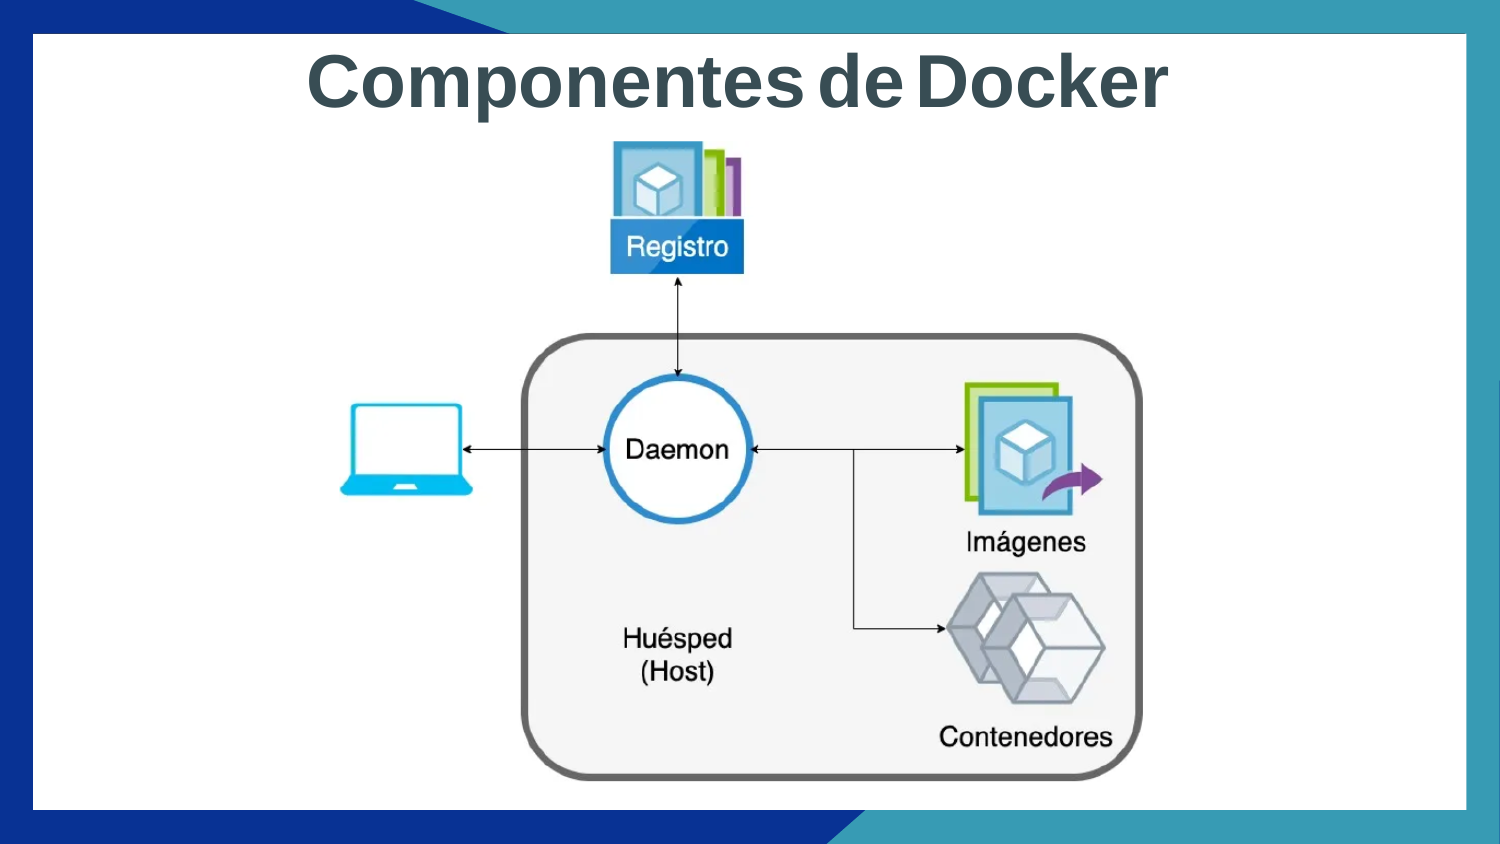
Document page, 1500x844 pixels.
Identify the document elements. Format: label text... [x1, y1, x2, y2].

picture [332, 125, 1182, 798]
text_box Componentes de Docker [29, 31, 1447, 131]
